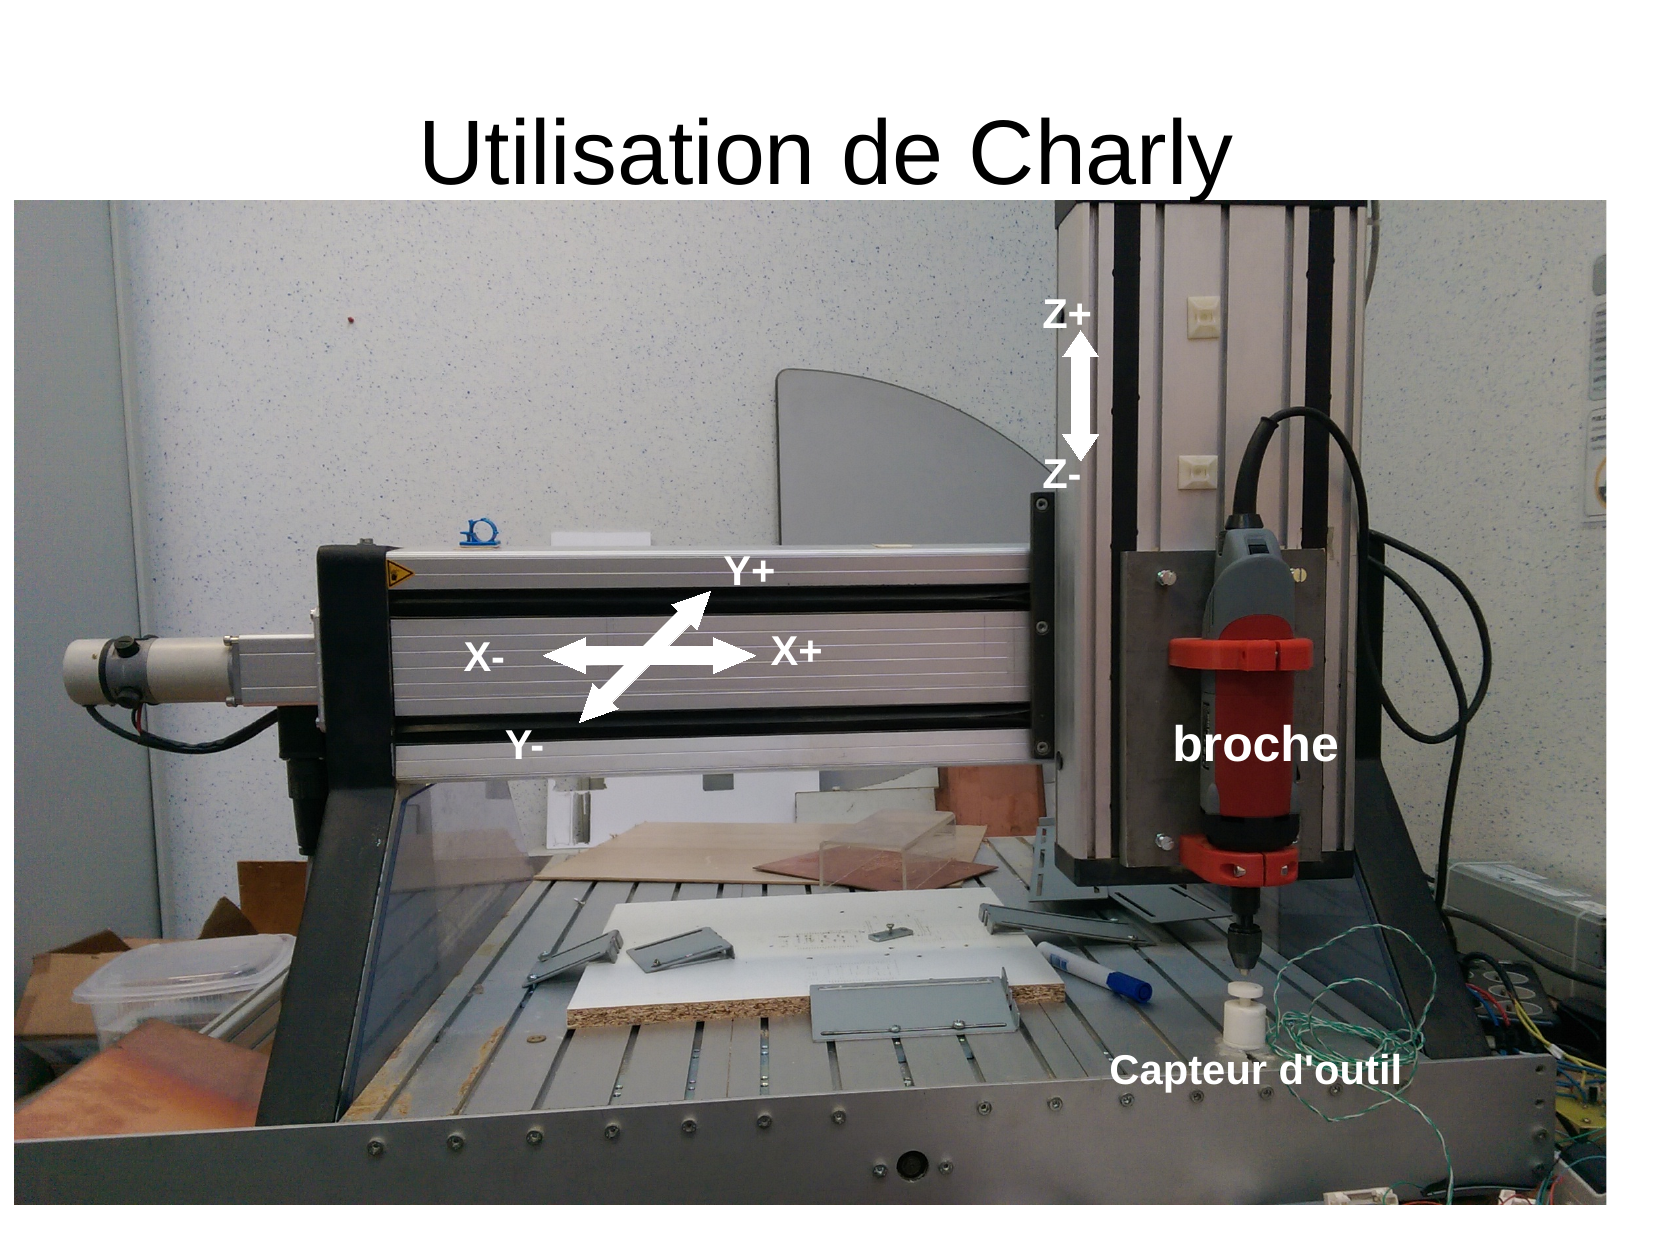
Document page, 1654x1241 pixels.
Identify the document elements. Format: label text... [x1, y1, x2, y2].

text_box [543, 591, 756, 723]
text_box Y- [490, 714, 560, 777]
text_box Z- [1027, 442, 1097, 505]
title Utilisation de Charly [82, 49, 1571, 257]
text_box broche [1157, 708, 1354, 792]
text_box X- [448, 626, 521, 688]
text_box Y+ [708, 540, 791, 603]
text_box Z+ [1027, 283, 1108, 346]
picture [14, 200, 1607, 1205]
text_box X+ [755, 620, 838, 682]
text_box [1062, 330, 1099, 461]
text_box Capteur d'outil [1094, 1039, 1418, 1102]
